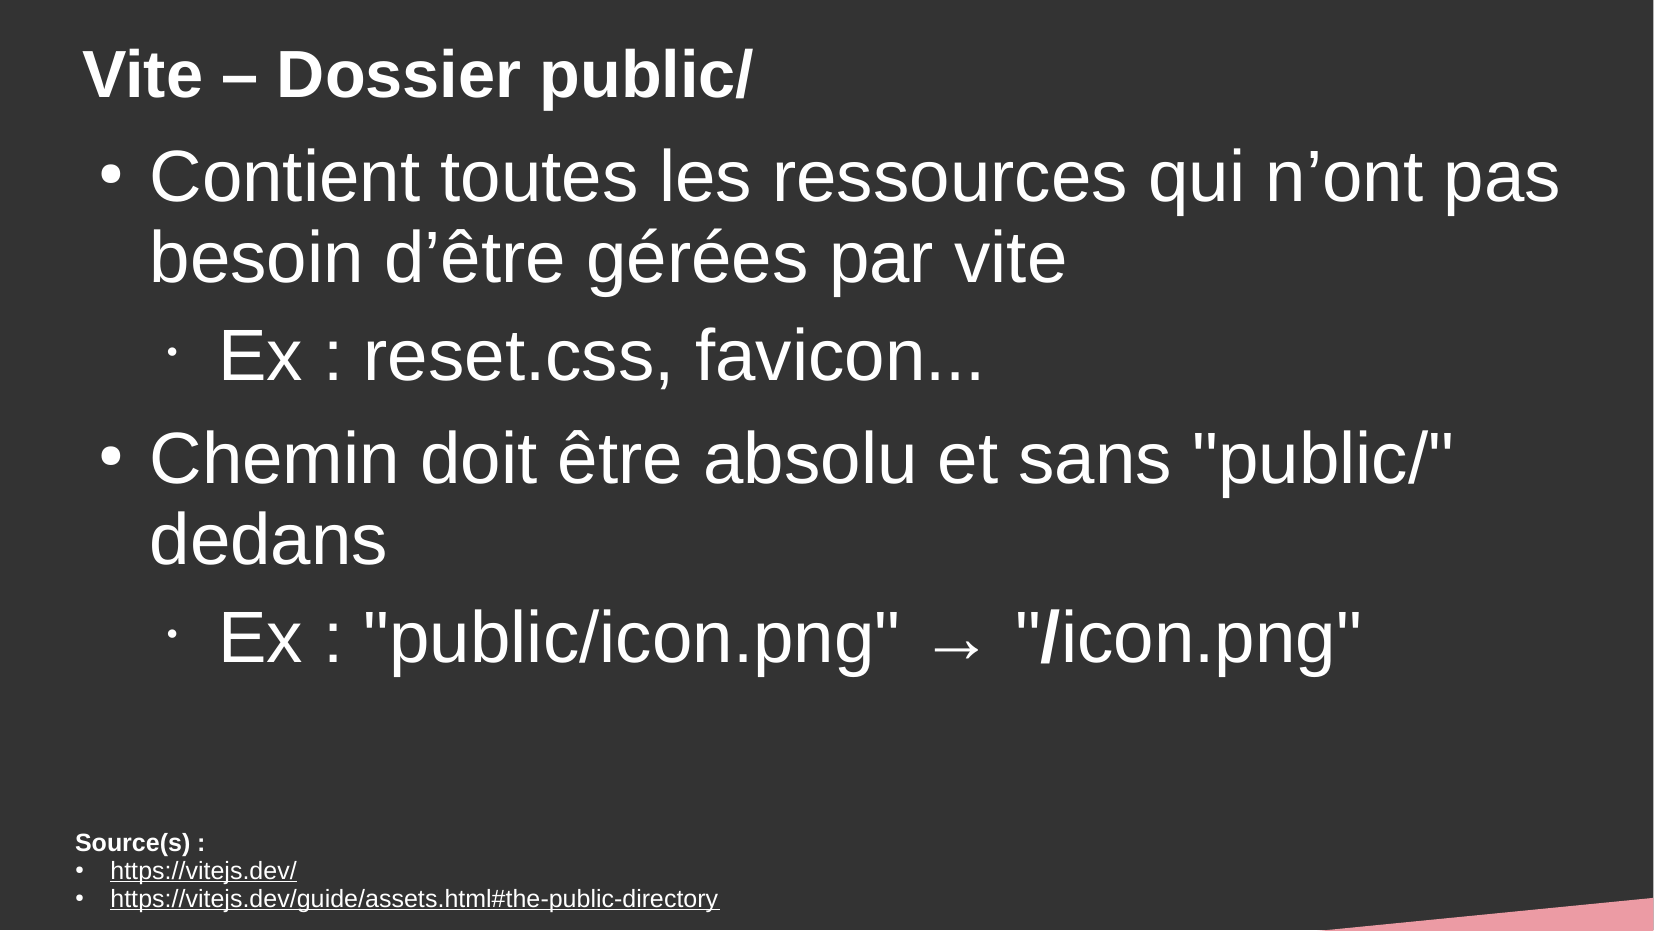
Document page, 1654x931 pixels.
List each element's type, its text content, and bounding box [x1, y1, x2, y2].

text_box Source(s) : https://vitejs.dev/ https://vitejs.dev/guide/assets.html#the-public-directory [60, 821, 1546, 931]
title Vite – Dossier public/ [82, 37, 1571, 112]
list Contient toutes les ressources qui n’ont pas besoin d’être gérées par vite Ex : reset.css, favicon... Chemin doit être absolu et sans "public/" dedans Ex : "public/icon.png" → "/icon.png" [80, 135, 1619, 680]
text_box [1546, 897, 1654, 931]
